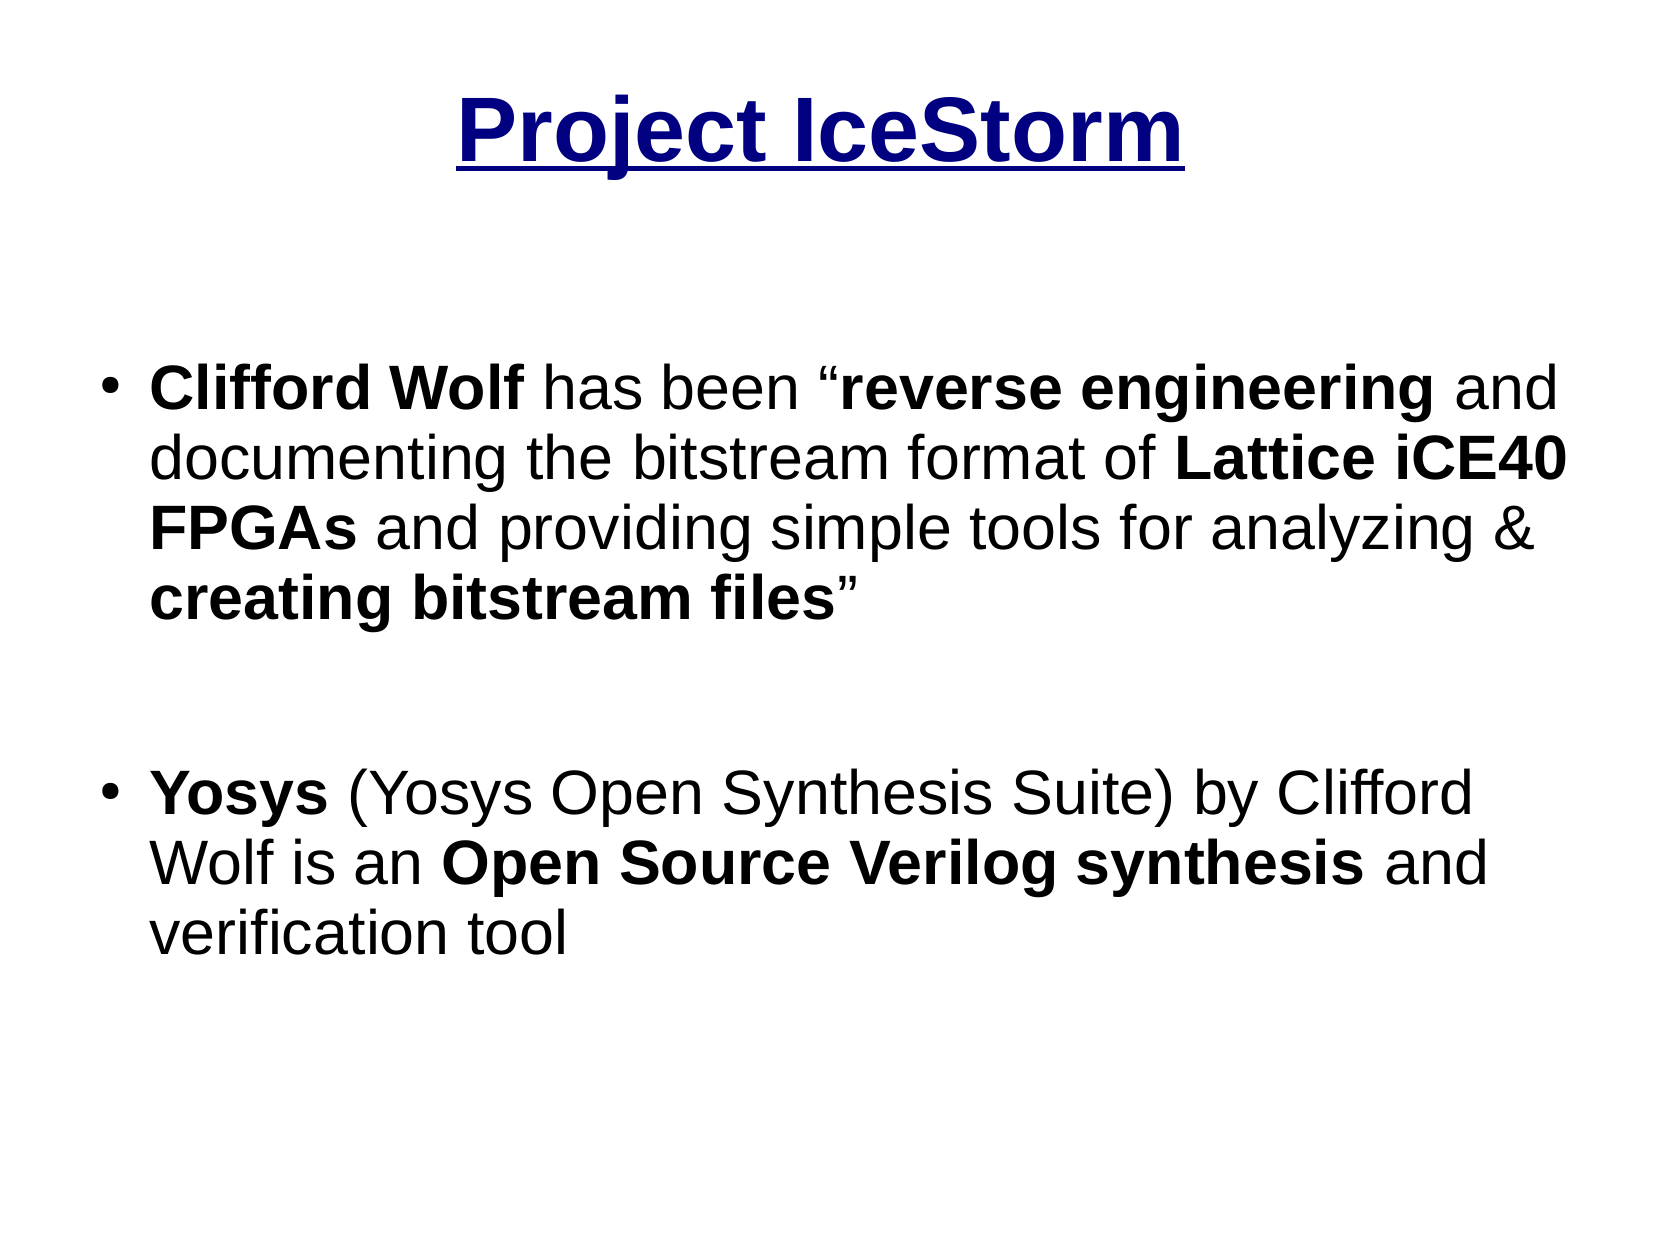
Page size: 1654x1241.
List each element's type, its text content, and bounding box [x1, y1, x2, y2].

list Clifford Wolf has been “reverse engineering and documenting the bitstream format of Lattice iCE40 FPGAs and providing simple tools for analyzing & creating bitstream files” Yosys (Yosys Open Synthesis Suite) by Clifford Wolf is an Open Source Verilog synthesis and verification tool [82, 254, 1571, 974]
title Project IceStorm [76, 43, 1566, 216]
